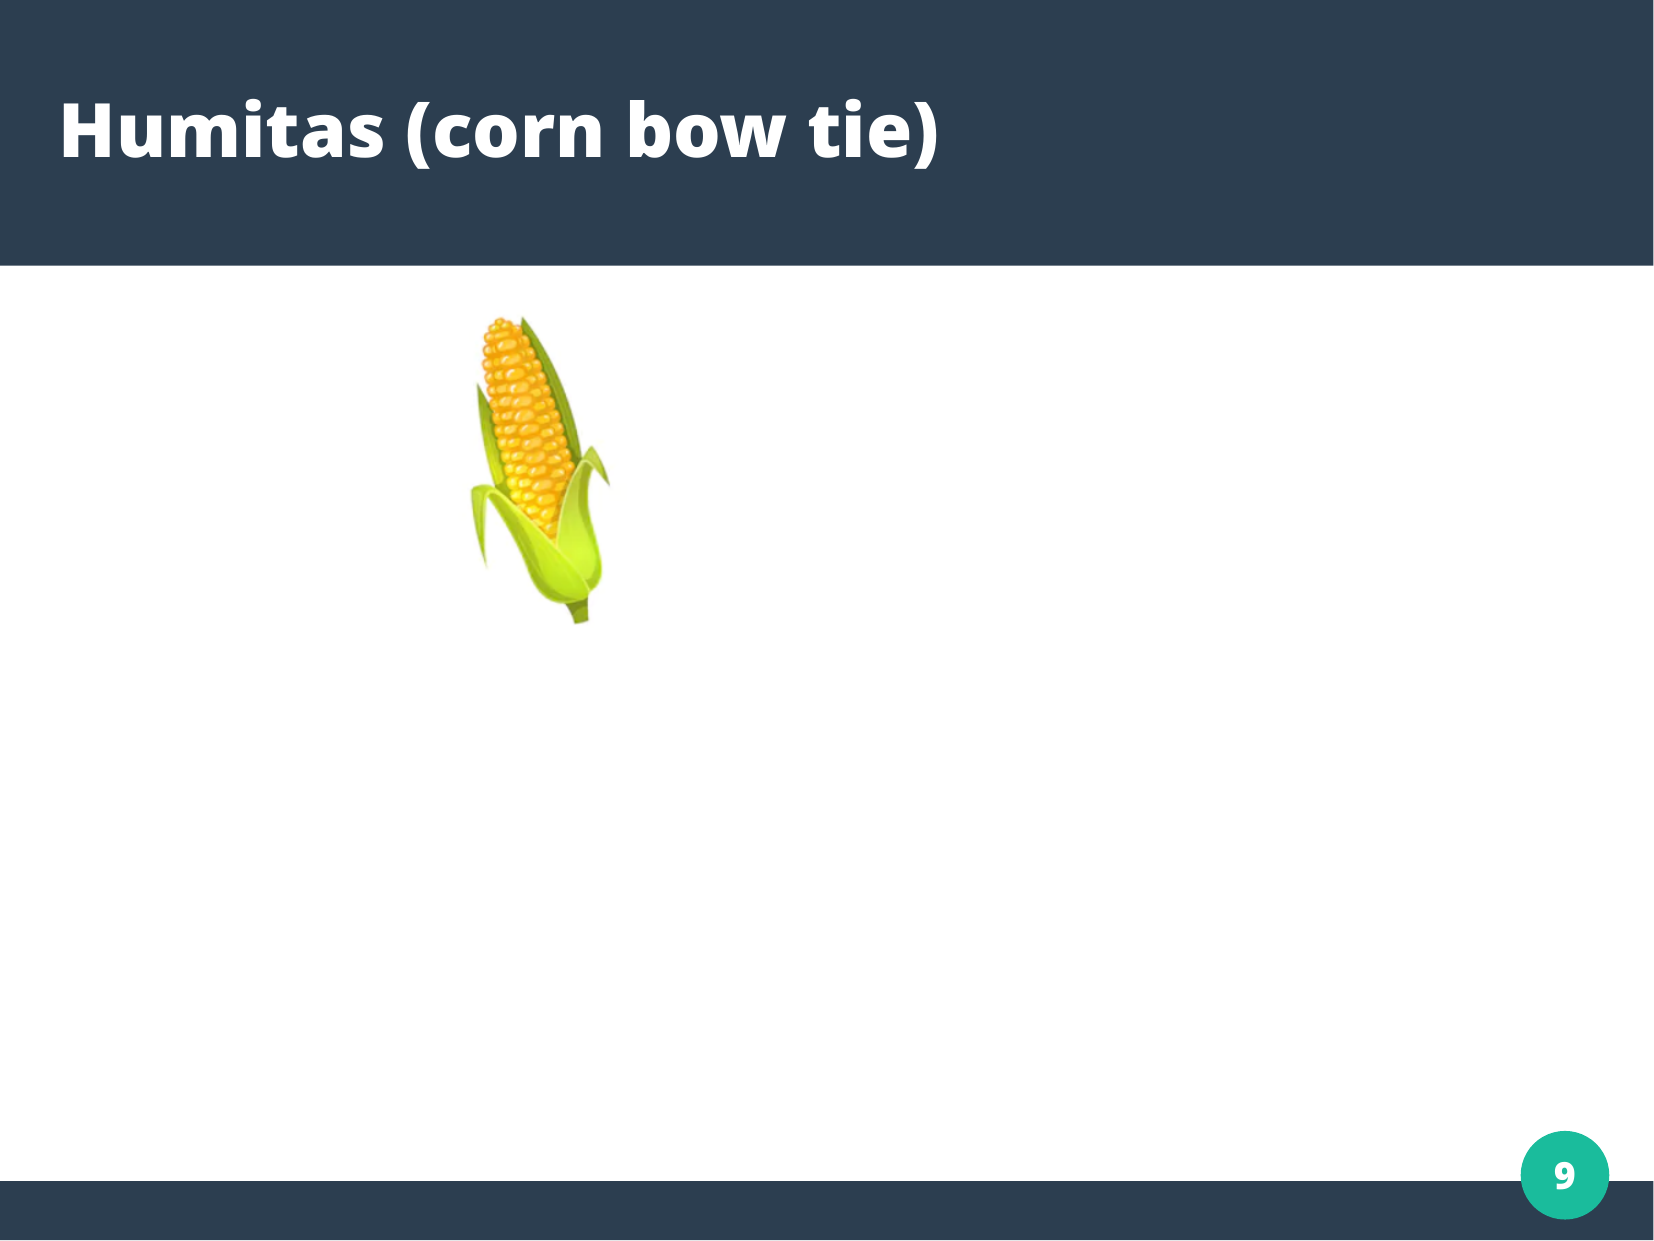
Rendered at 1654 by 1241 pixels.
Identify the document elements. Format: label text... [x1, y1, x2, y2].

picture [413, 295, 682, 638]
title Humitas (corn bow tie) [59, 49, 1595, 207]
